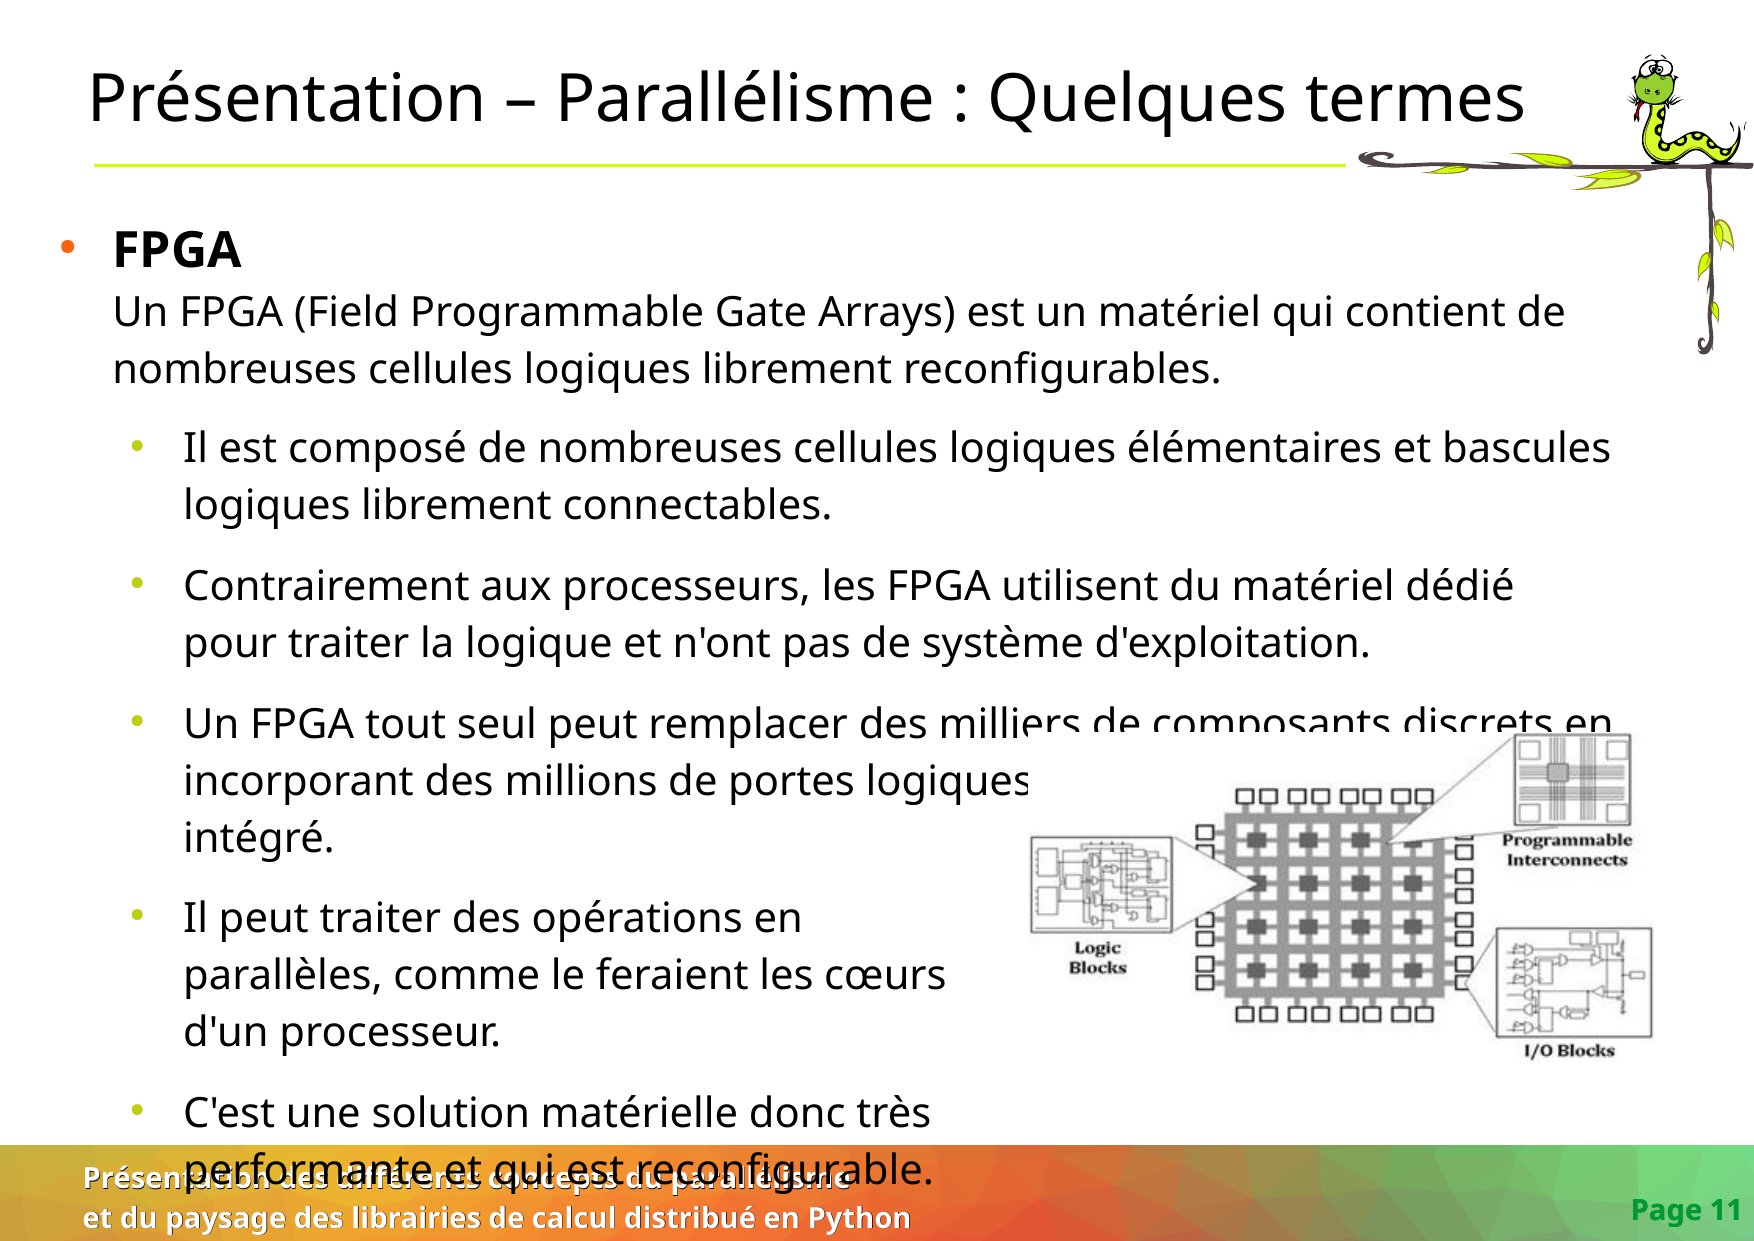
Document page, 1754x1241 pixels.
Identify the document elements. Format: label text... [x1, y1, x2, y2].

picture [0, 1145, 1754, 1241]
picture [1028, 732, 1654, 1064]
list FPGA Un FPGA (Field Programmable Gate Arrays) est un matériel qui contient de nombreuses cellules logiques librement reconfigurables. Il est composé de nombreuses cellules logiques élémentaires et bascules logiques librement connectables. Contrairement aux processeurs, les FPGA utilisent du matériel dédié pour traiter la logique et n'ont pas de système d'exploitation. Un FPGA tout seul peut remplacer des milliers de composants discrets en incorporant des millions de portes logiques dans un seul et unique circuit intégré. Il peut traiter des opérations en parallèles, comme le feraient les cœurs d'un processeur. C'est une solution matérielle donc très performante et qui est reconfigurable. [41, 213, 1620, 1045]
title Présentation – Parallélisme : Quelques termes [87, 31, 1667, 160]
